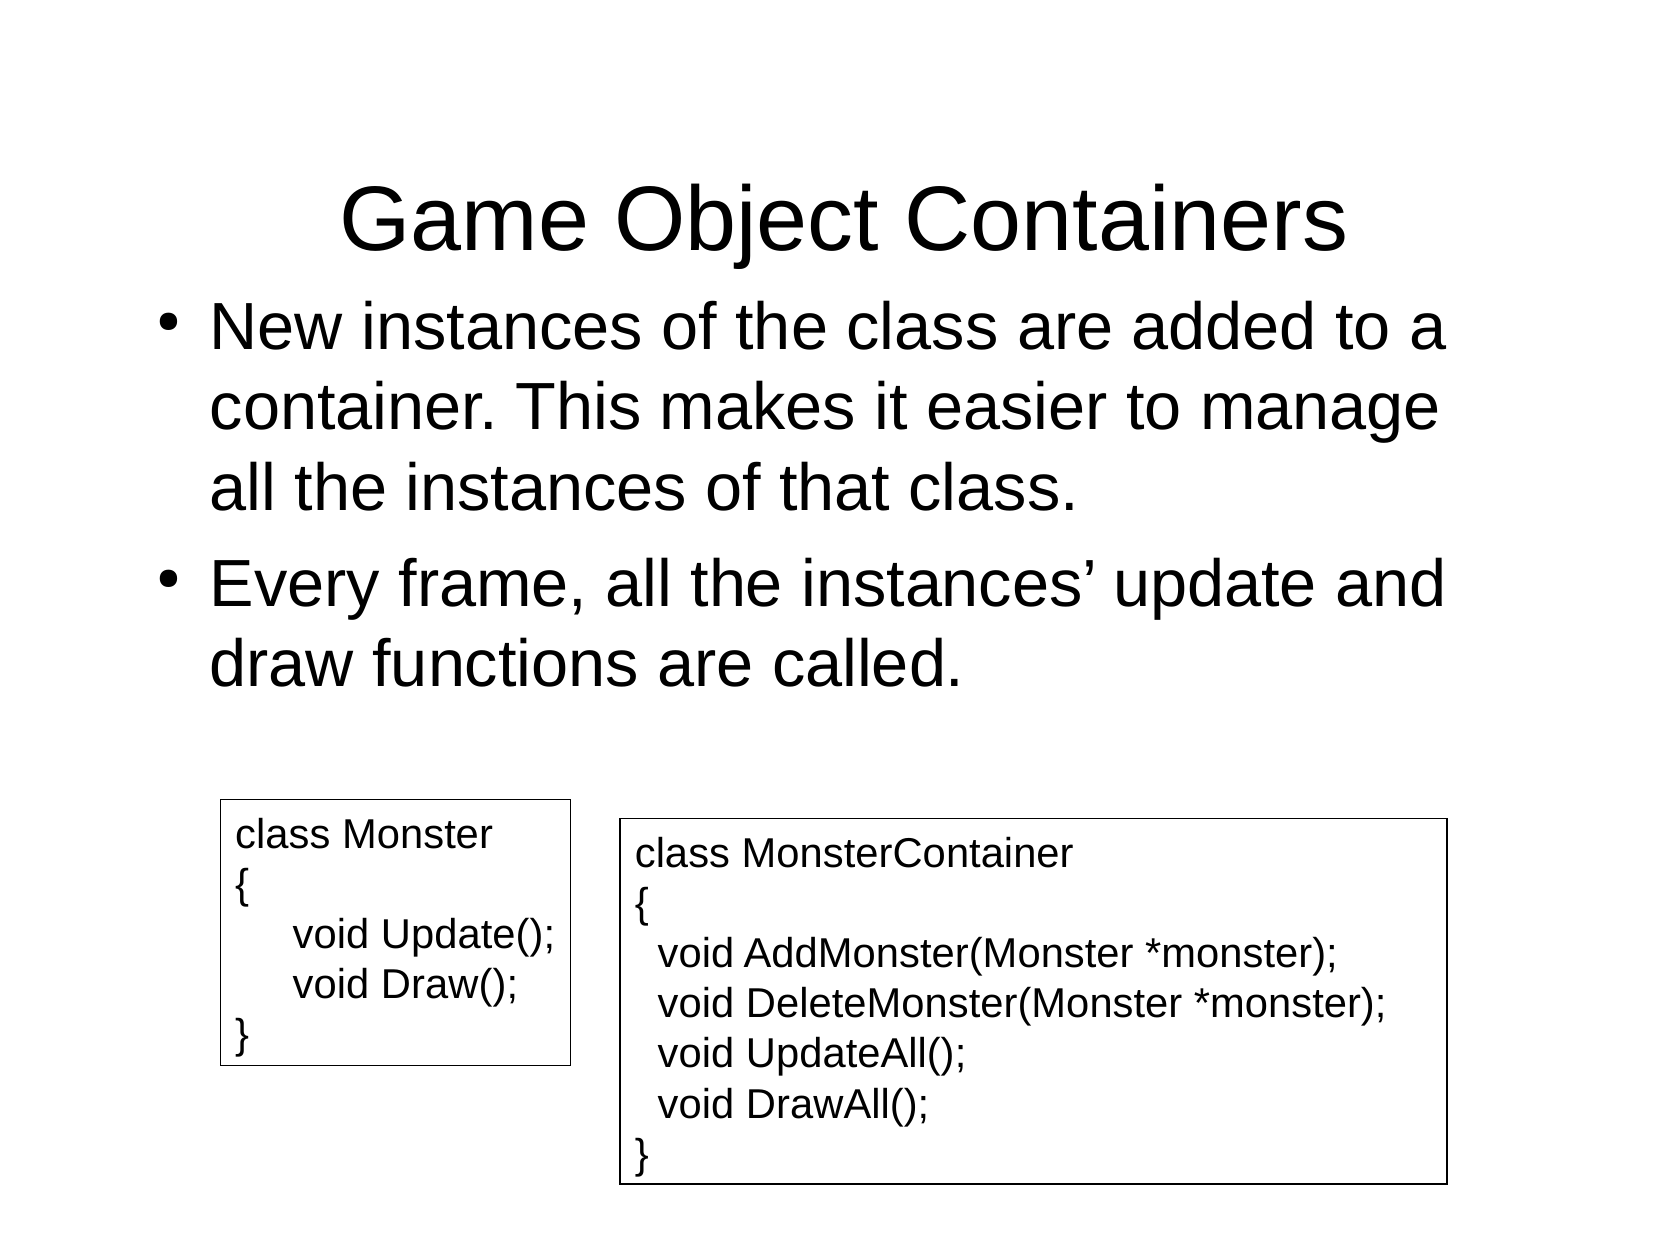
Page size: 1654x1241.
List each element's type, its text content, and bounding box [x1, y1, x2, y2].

list New instances of the class are added to a container. This makes it easier to manage all the instances of that class. Every frame, all the instances’ update and draw functions are called. [124, 275, 1530, 1020]
title Game Object Containers [124, 110, 1530, 275]
text_box class Monster { void Update(); void Draw(); } [220, 799, 571, 1065]
text_box class MonsterContainer { void AddMonster(Monster *monster); void DeleteMonster(Monster *monster); void UpdateAll(); void DrawAll(); } [620, 818, 1447, 1185]
